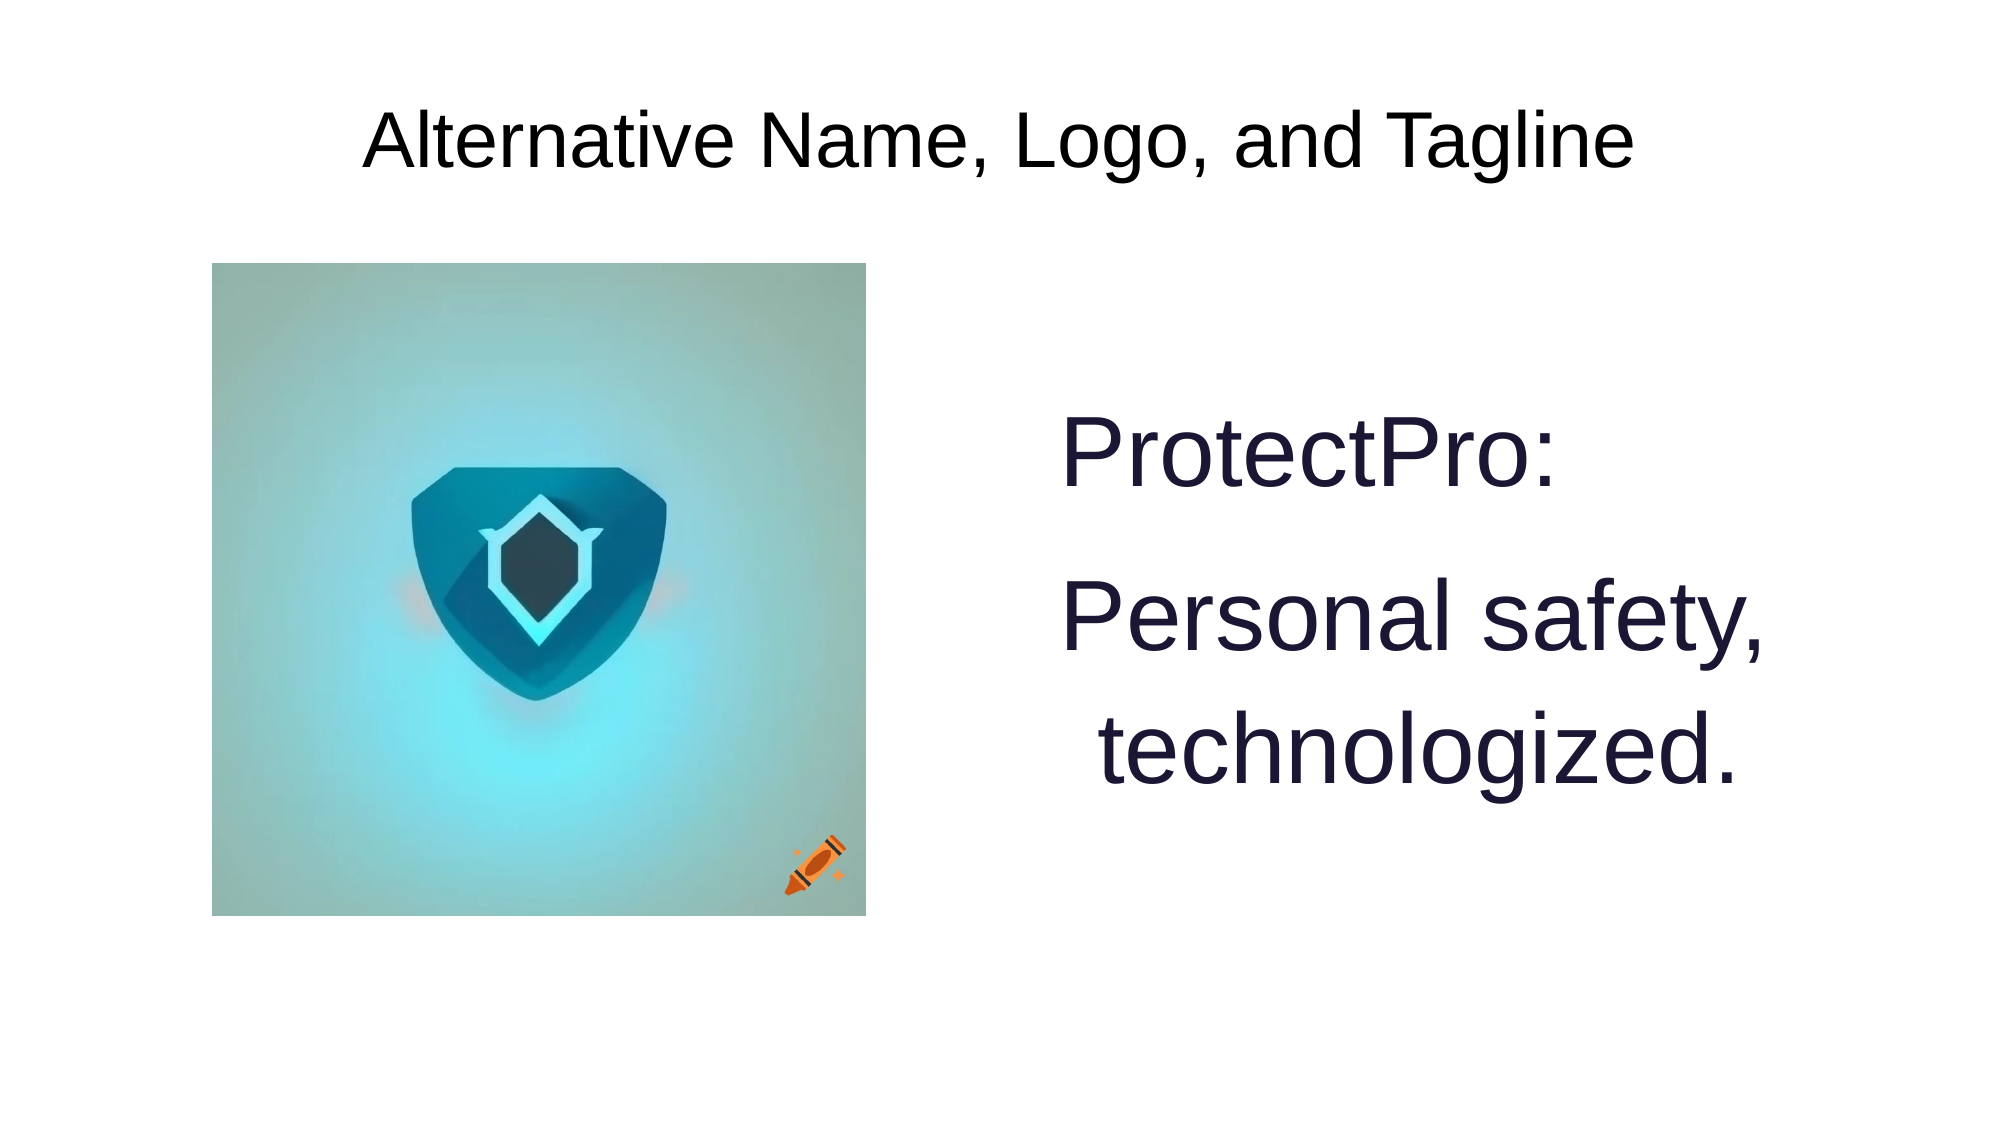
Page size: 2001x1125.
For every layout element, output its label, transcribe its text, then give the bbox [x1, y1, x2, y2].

list ProtectPro: Personal safety, technologized. [1022, 263, 1901, 916]
title Alternative Name, Logo, and Tagline [250, 90, 1750, 189]
picture [212, 263, 866, 916]
